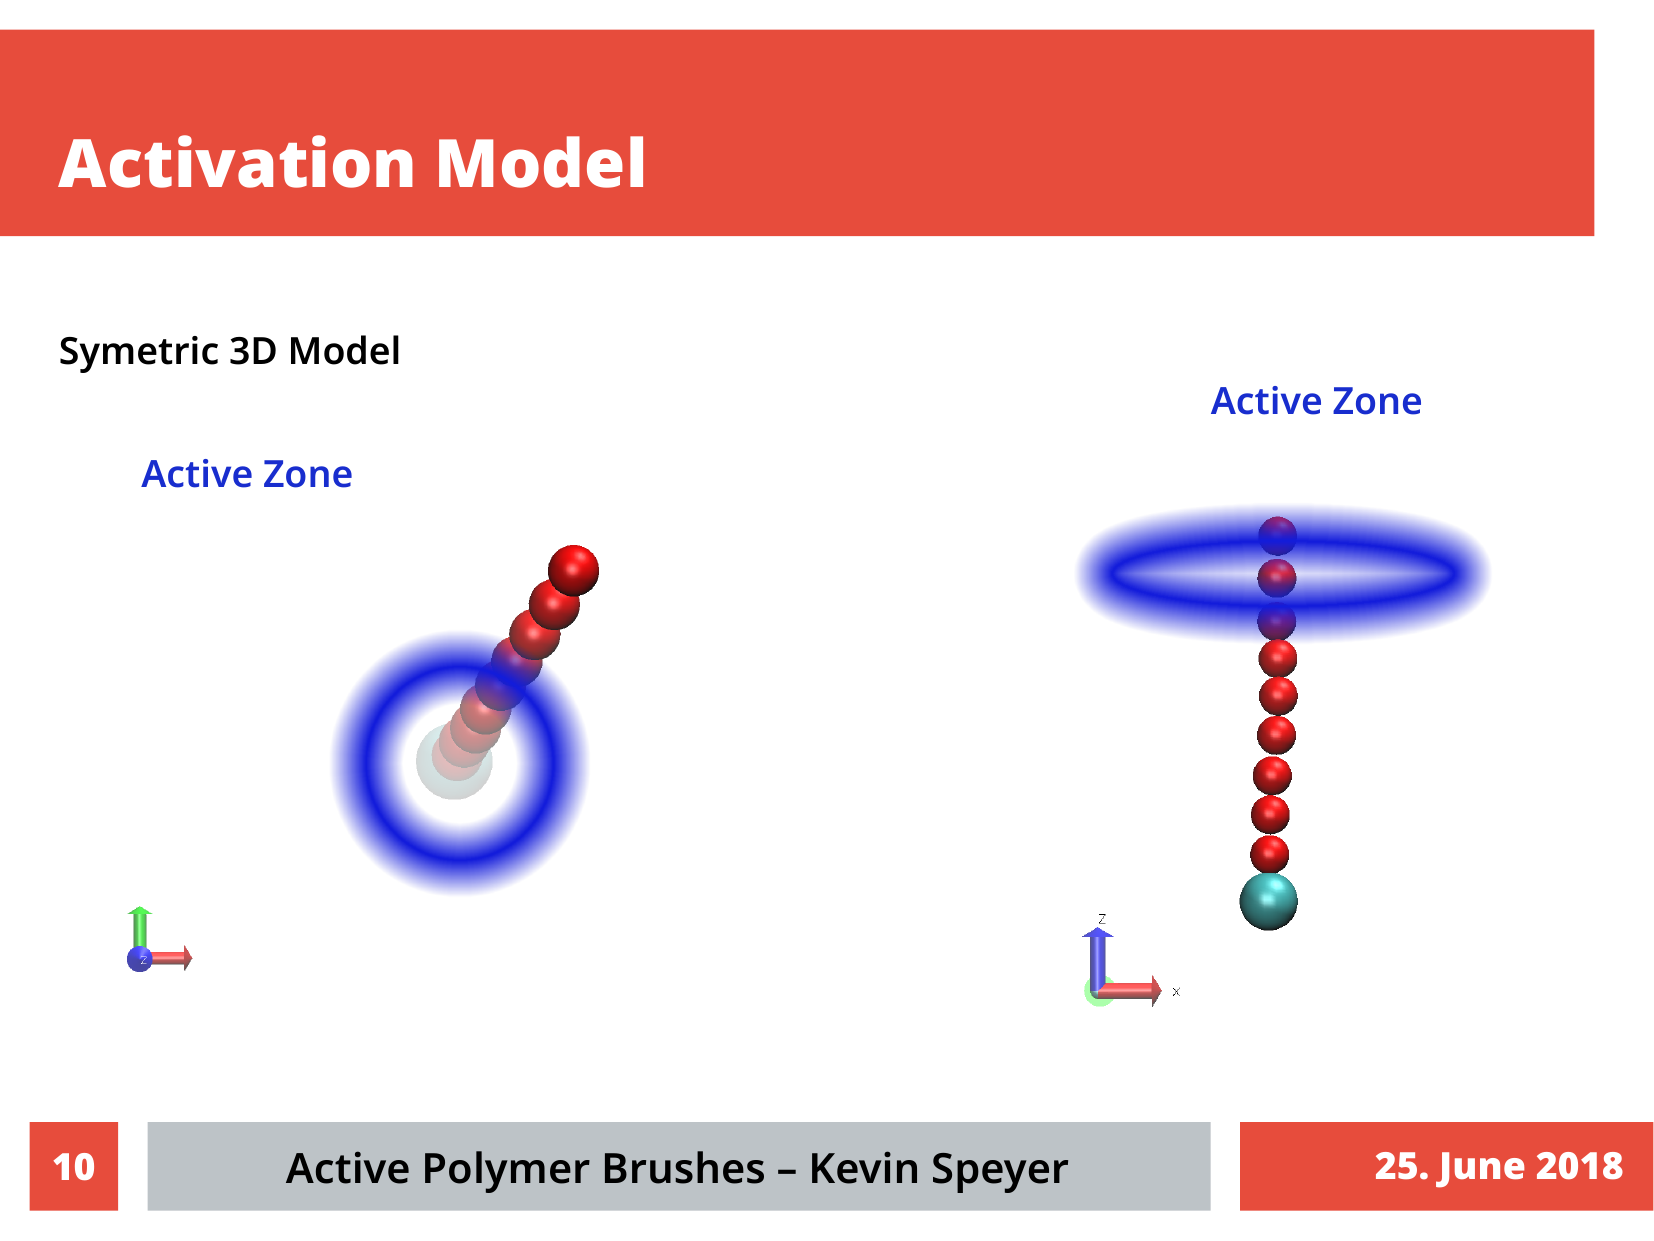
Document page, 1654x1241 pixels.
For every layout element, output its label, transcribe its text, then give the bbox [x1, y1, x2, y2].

text_box Active Polymer Brushes – Kevin Speyer [149, 1138, 1206, 1198]
picture [106, 518, 631, 1011]
list Active Zone [1210, 374, 1485, 446]
title Activation Model [59, 59, 1595, 207]
picture [1039, 467, 1500, 1030]
list Symetric 3D Model [59, 324, 630, 419]
list Active Zone [141, 447, 415, 518]
